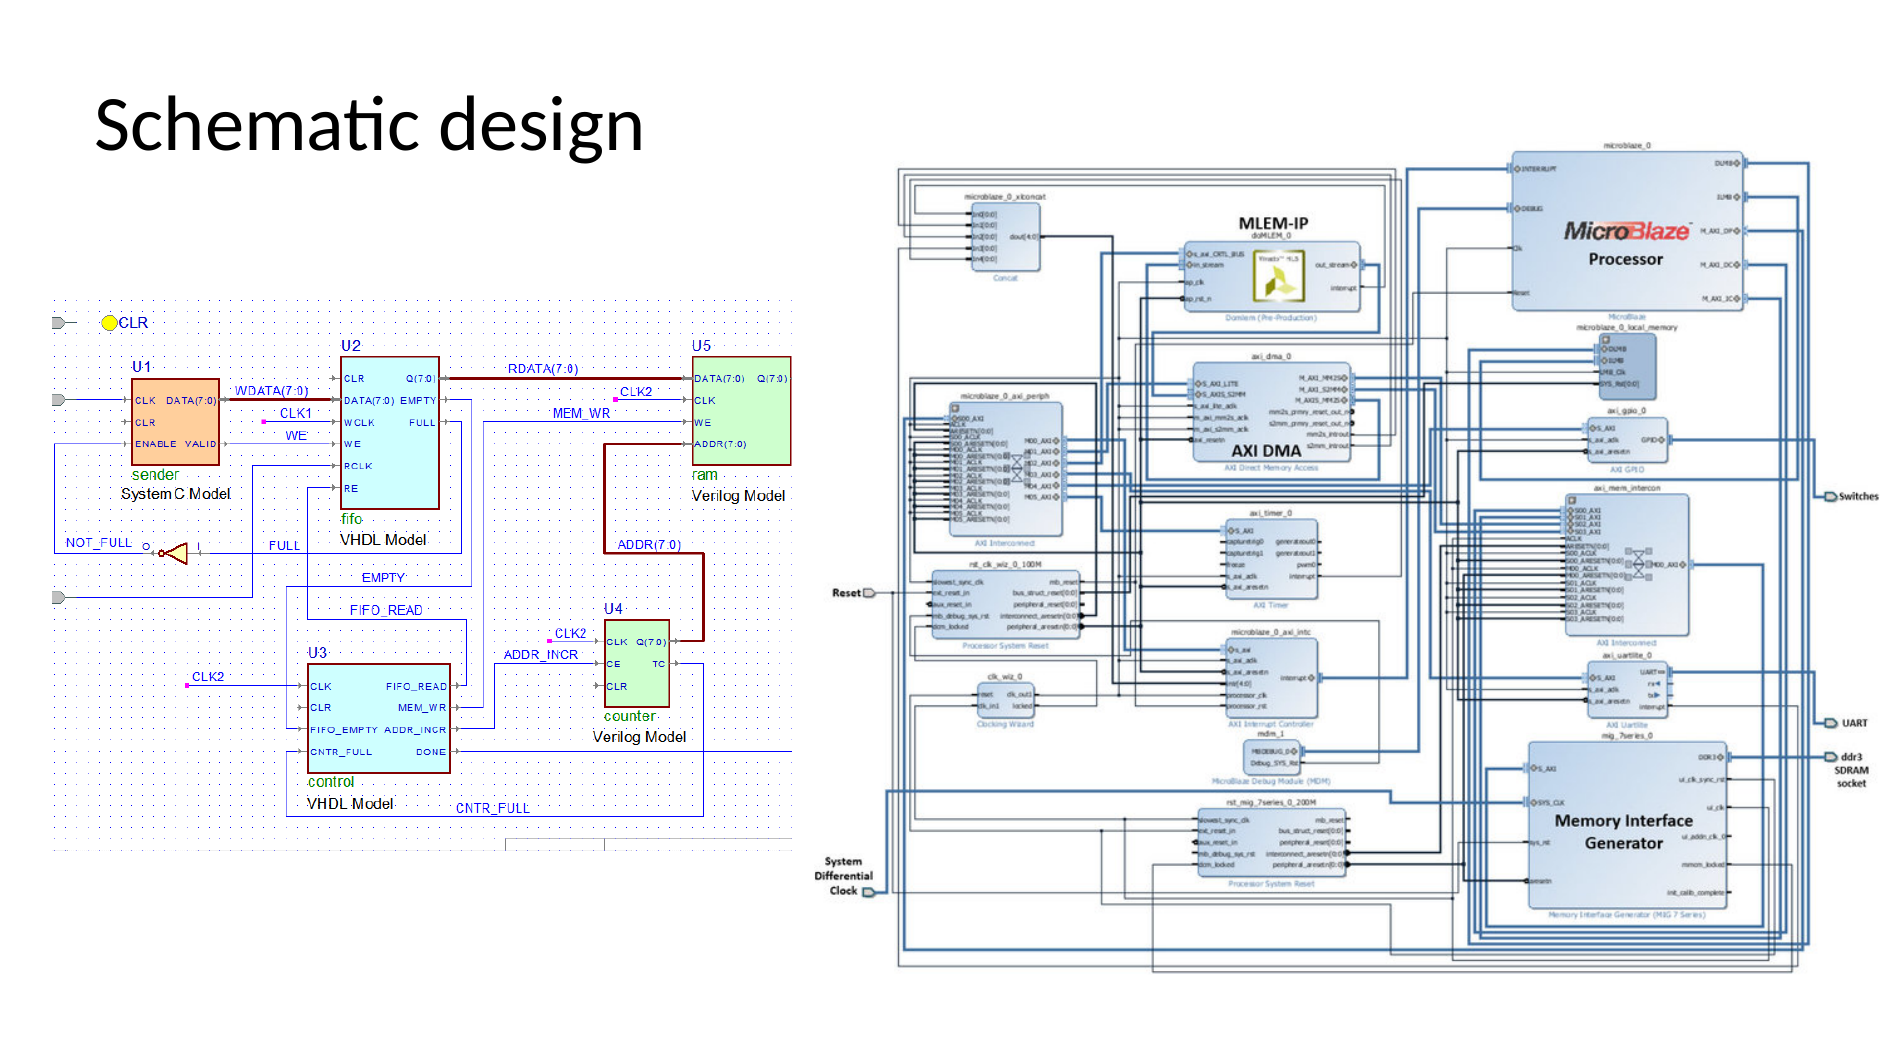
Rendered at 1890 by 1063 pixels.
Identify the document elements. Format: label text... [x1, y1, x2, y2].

picture [52, 296, 792, 851]
picture [814, 141, 1880, 975]
title Schematic design [94, 42, 1796, 220]
